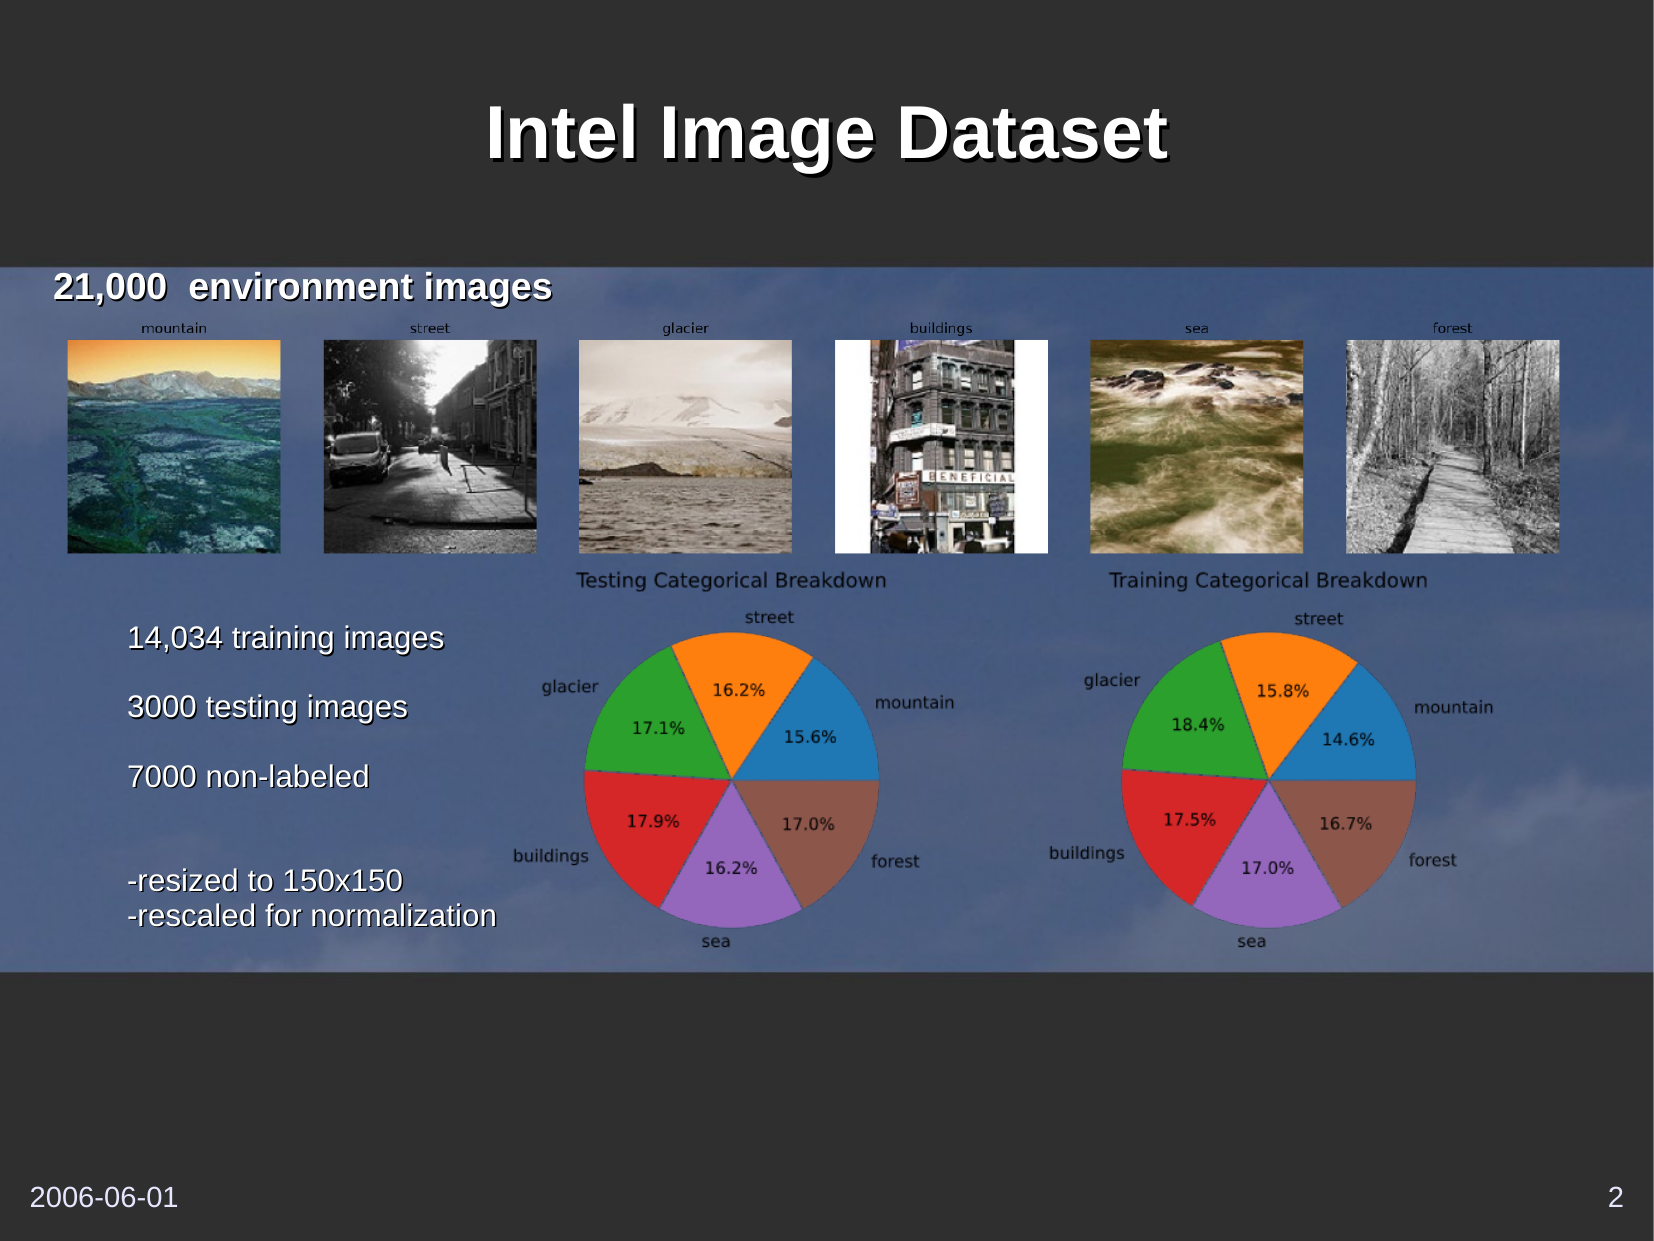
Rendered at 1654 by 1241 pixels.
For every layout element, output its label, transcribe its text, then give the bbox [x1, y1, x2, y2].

picture [0, 0, 1654, 1241]
title Intel Image Dataset [59, 59, 1595, 207]
subtitle 21,000 environment images 14,034 training images 3000 testing images 7000 non-labeled -resized to 150x150 -rescaled for normalization [53, 265, 1536, 986]
